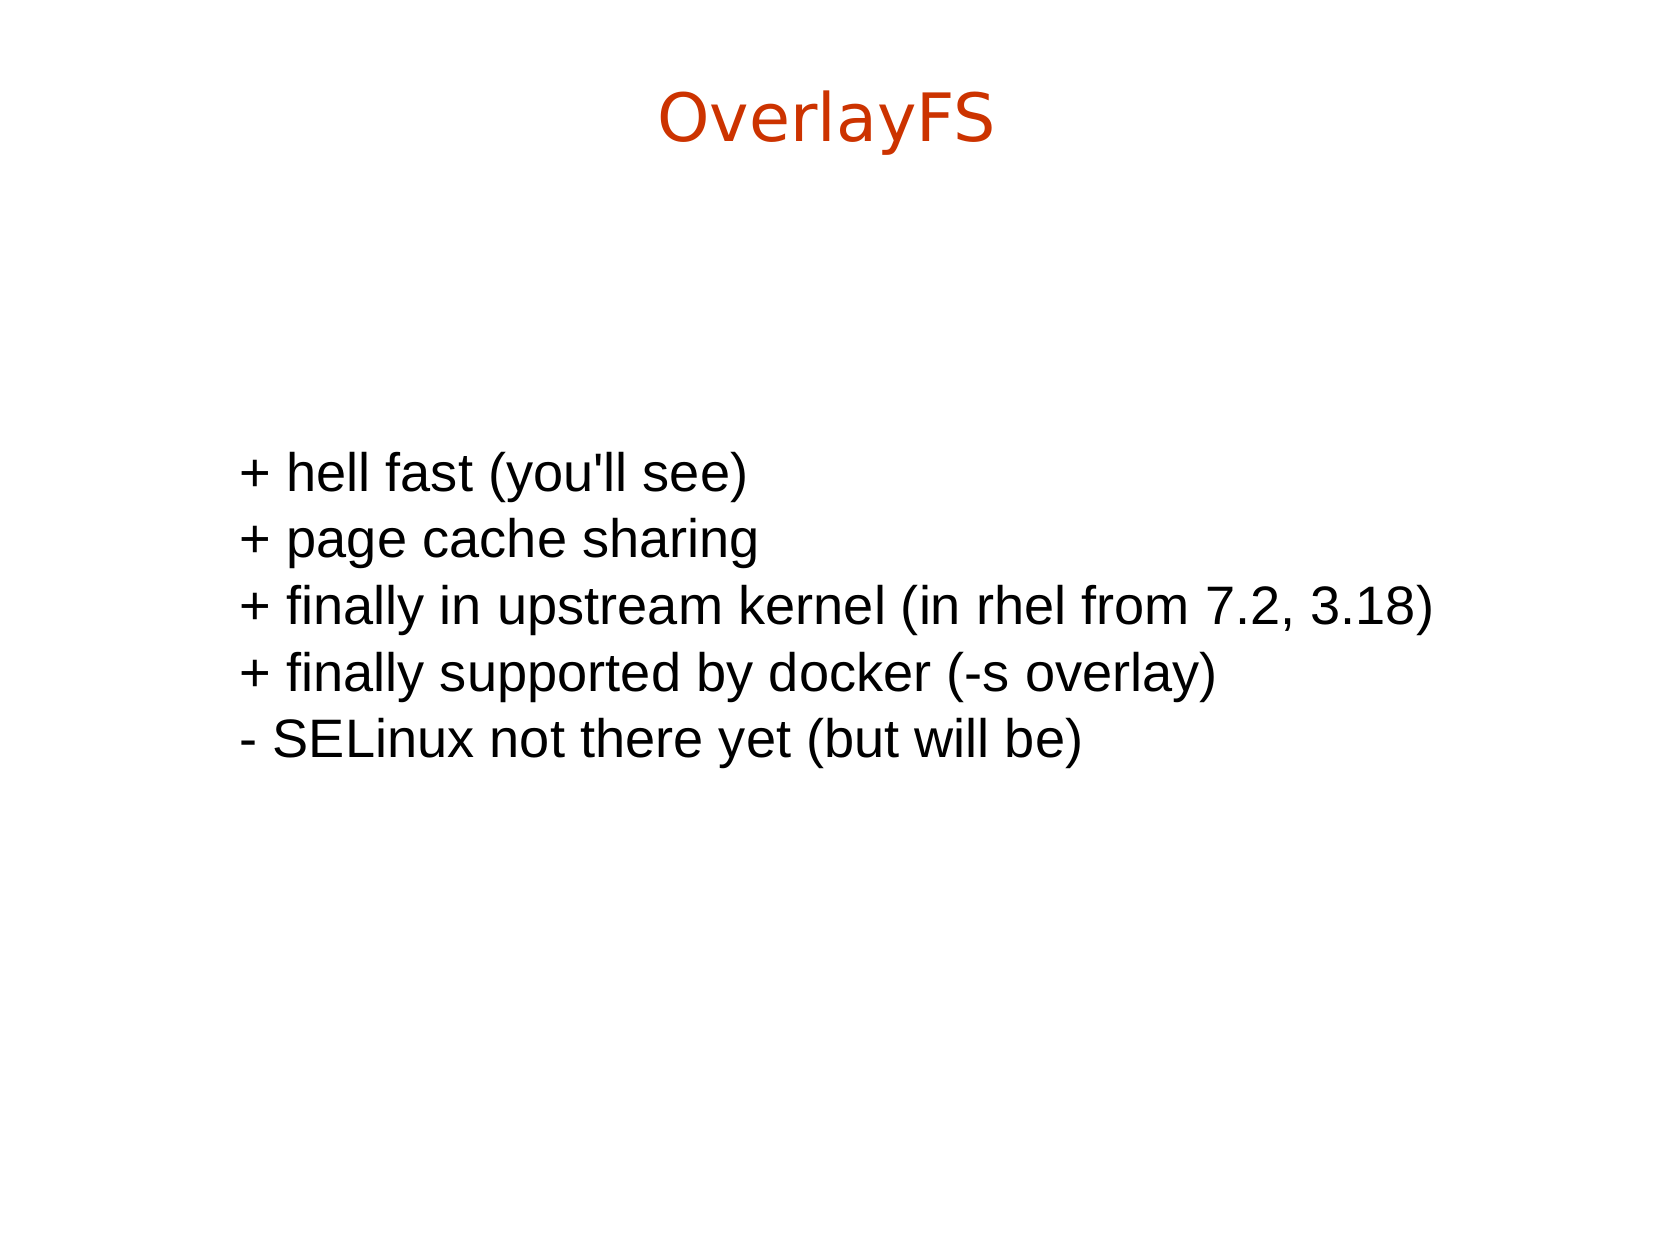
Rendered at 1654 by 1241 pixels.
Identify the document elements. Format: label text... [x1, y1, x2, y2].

text_box OverlayFS [642, 72, 1012, 166]
text_box + hell fast (you'll see) + page cache sharing + finally in upstream kernel (in rhel from 7.2, 3.18) + finally supported by docker (-s overlay) - SELinux not there yet (but will be) [225, 435, 1654, 1066]
